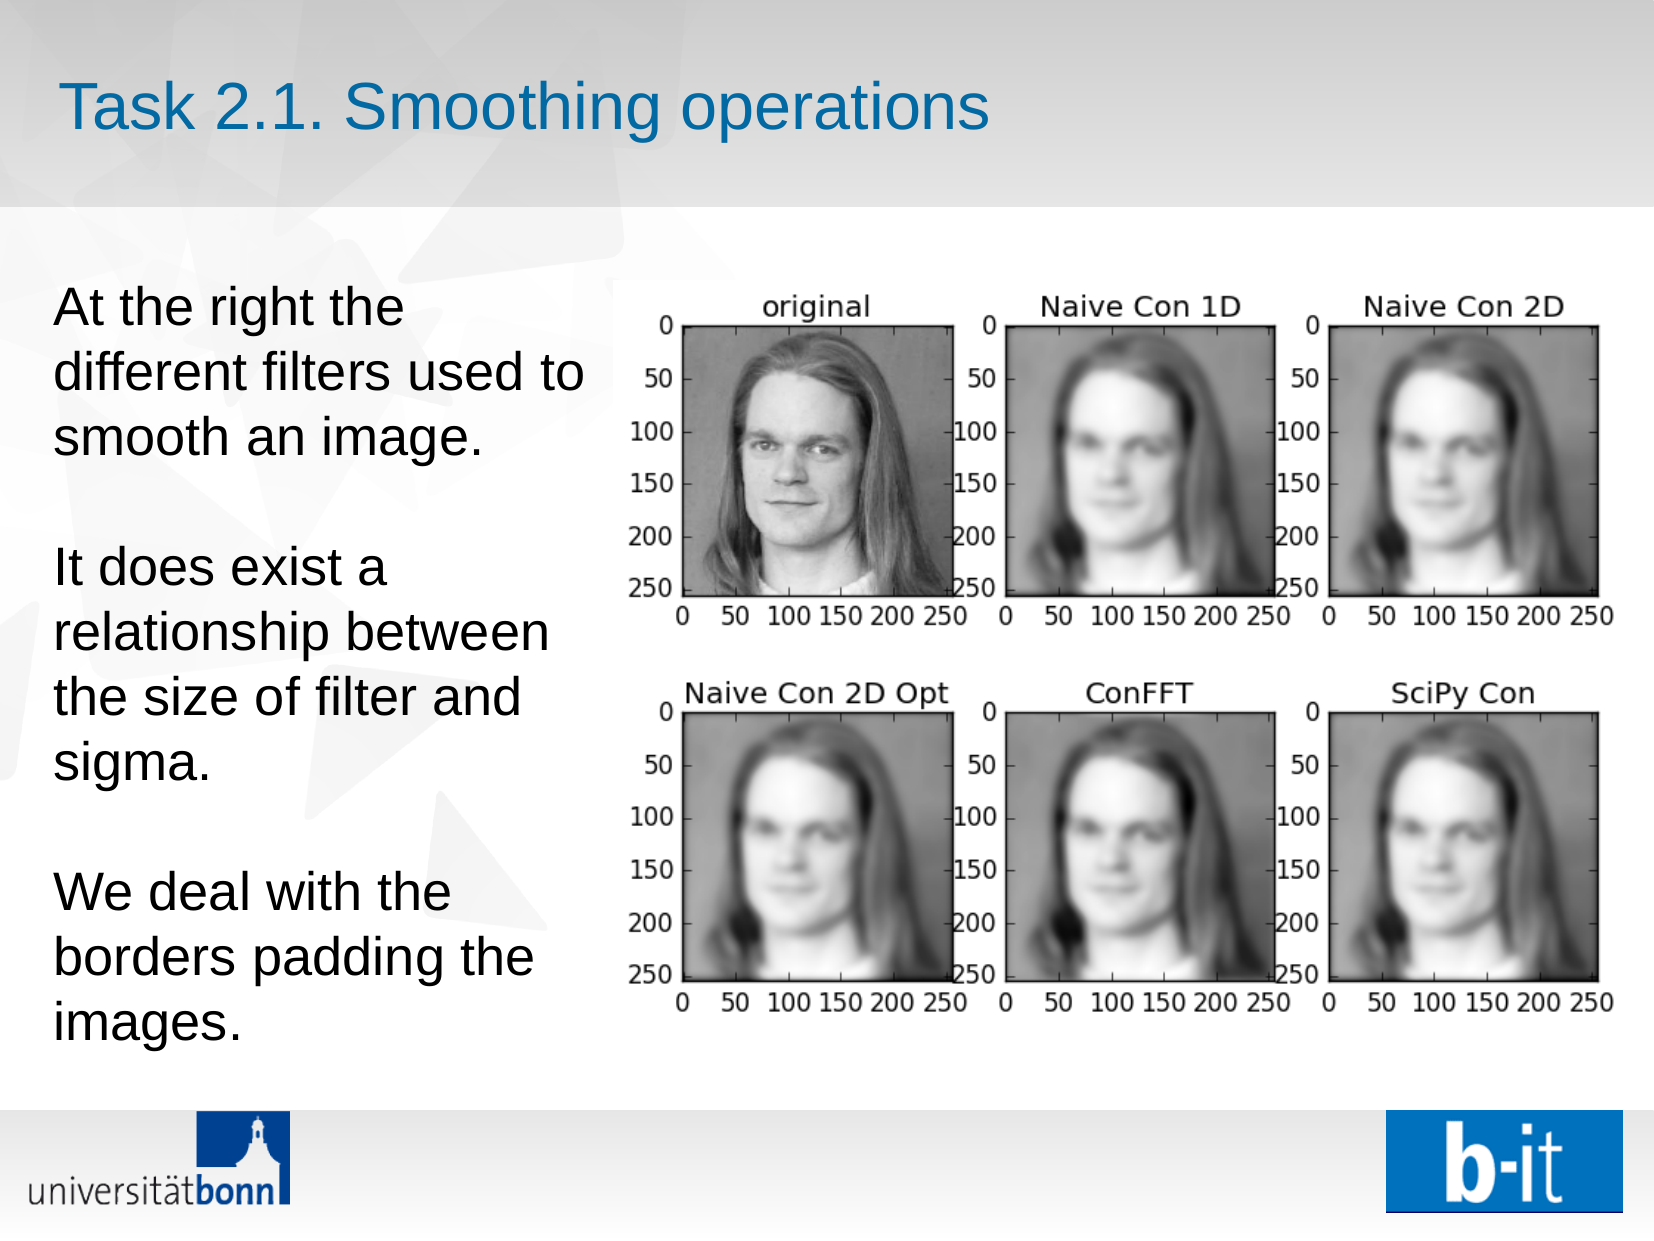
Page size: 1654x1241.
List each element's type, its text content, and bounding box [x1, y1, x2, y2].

text_box Task 2.1. Smoothing operations [58, 29, 1595, 178]
picture [1386, 1110, 1623, 1213]
text_box At the right the different filters used to smooth an image. It does exist a relationship between the size of filter and sigma. We deal with the borders padding the images. [53, 271, 614, 991]
picture [0, 0, 1630, 1031]
picture [28, 1087, 290, 1229]
